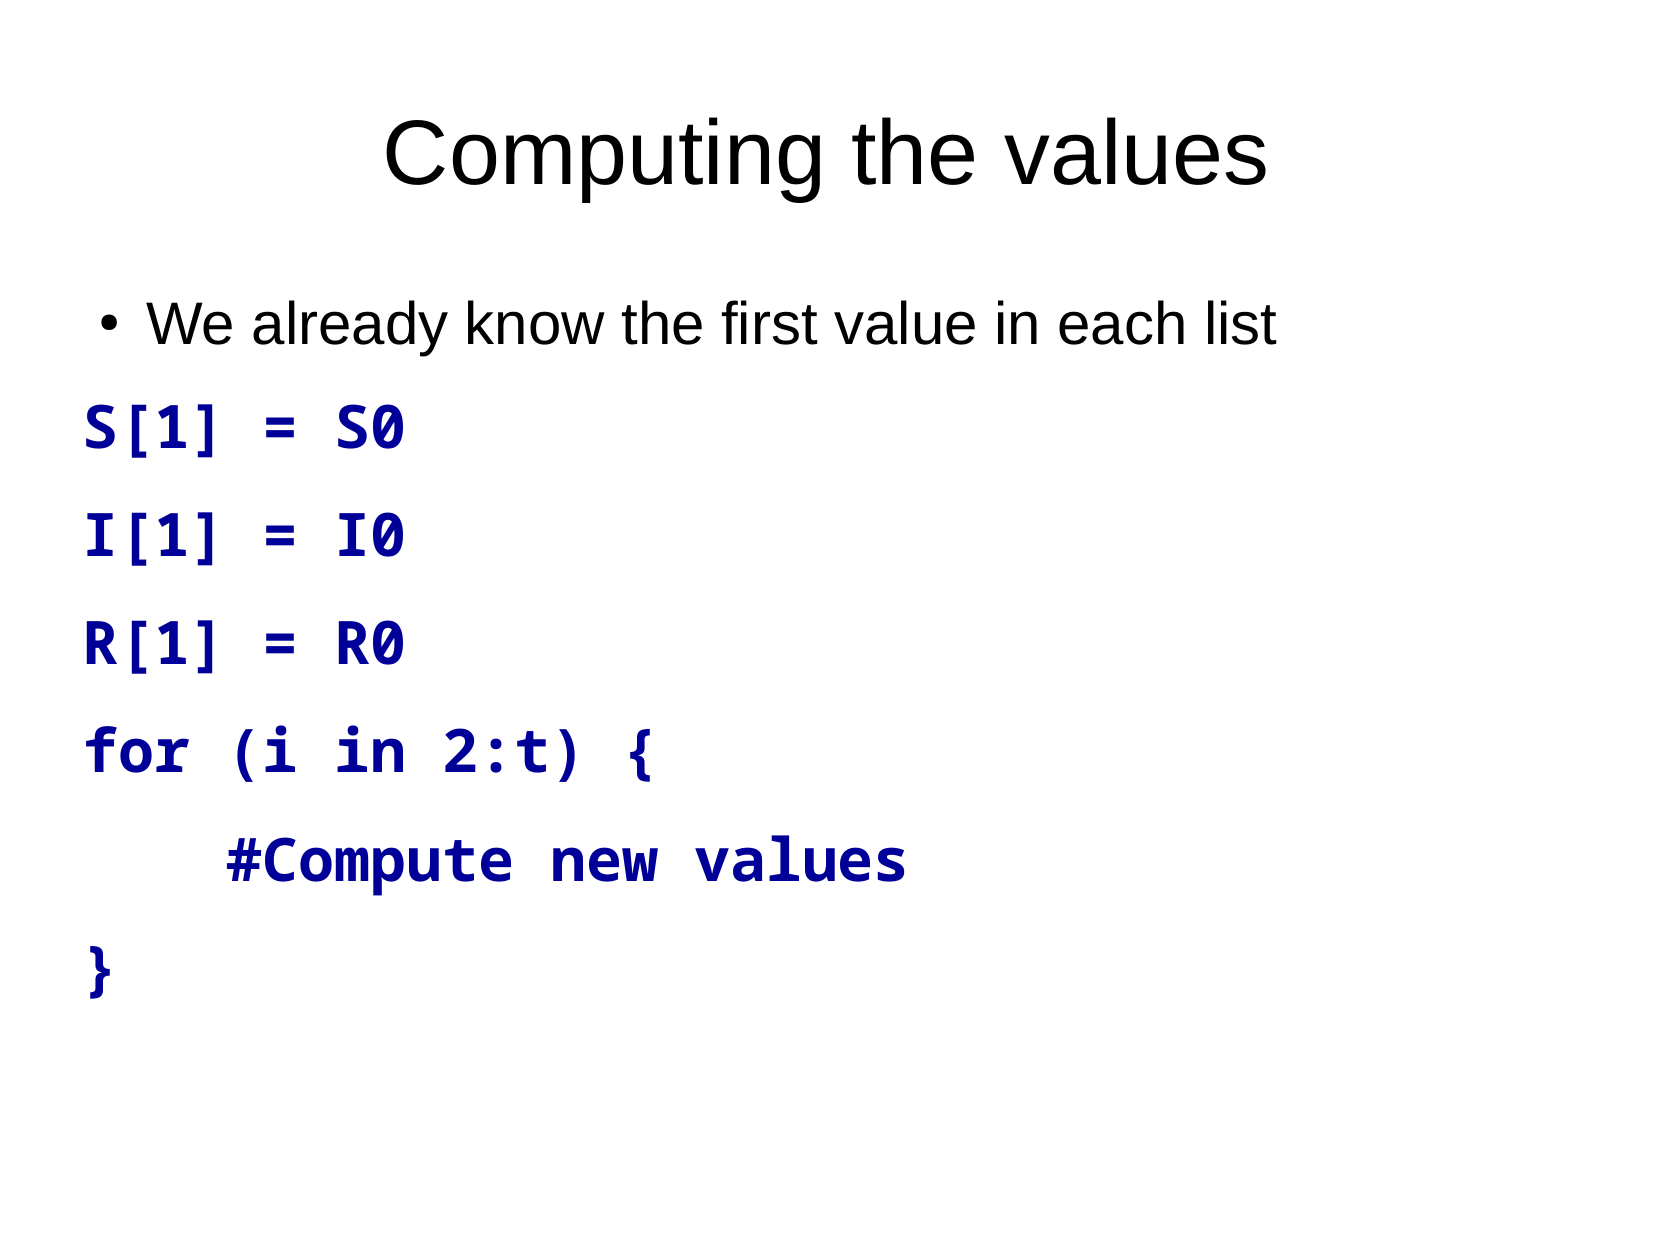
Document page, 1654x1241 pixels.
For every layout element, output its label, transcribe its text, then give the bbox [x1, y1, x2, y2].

title Computing the values [82, 49, 1571, 257]
list We already know the first value in each list S[1] = S0 I[1] = I0 R[1] = R0 for (i in 2:t) { #Compute new values } [82, 290, 1571, 1010]
